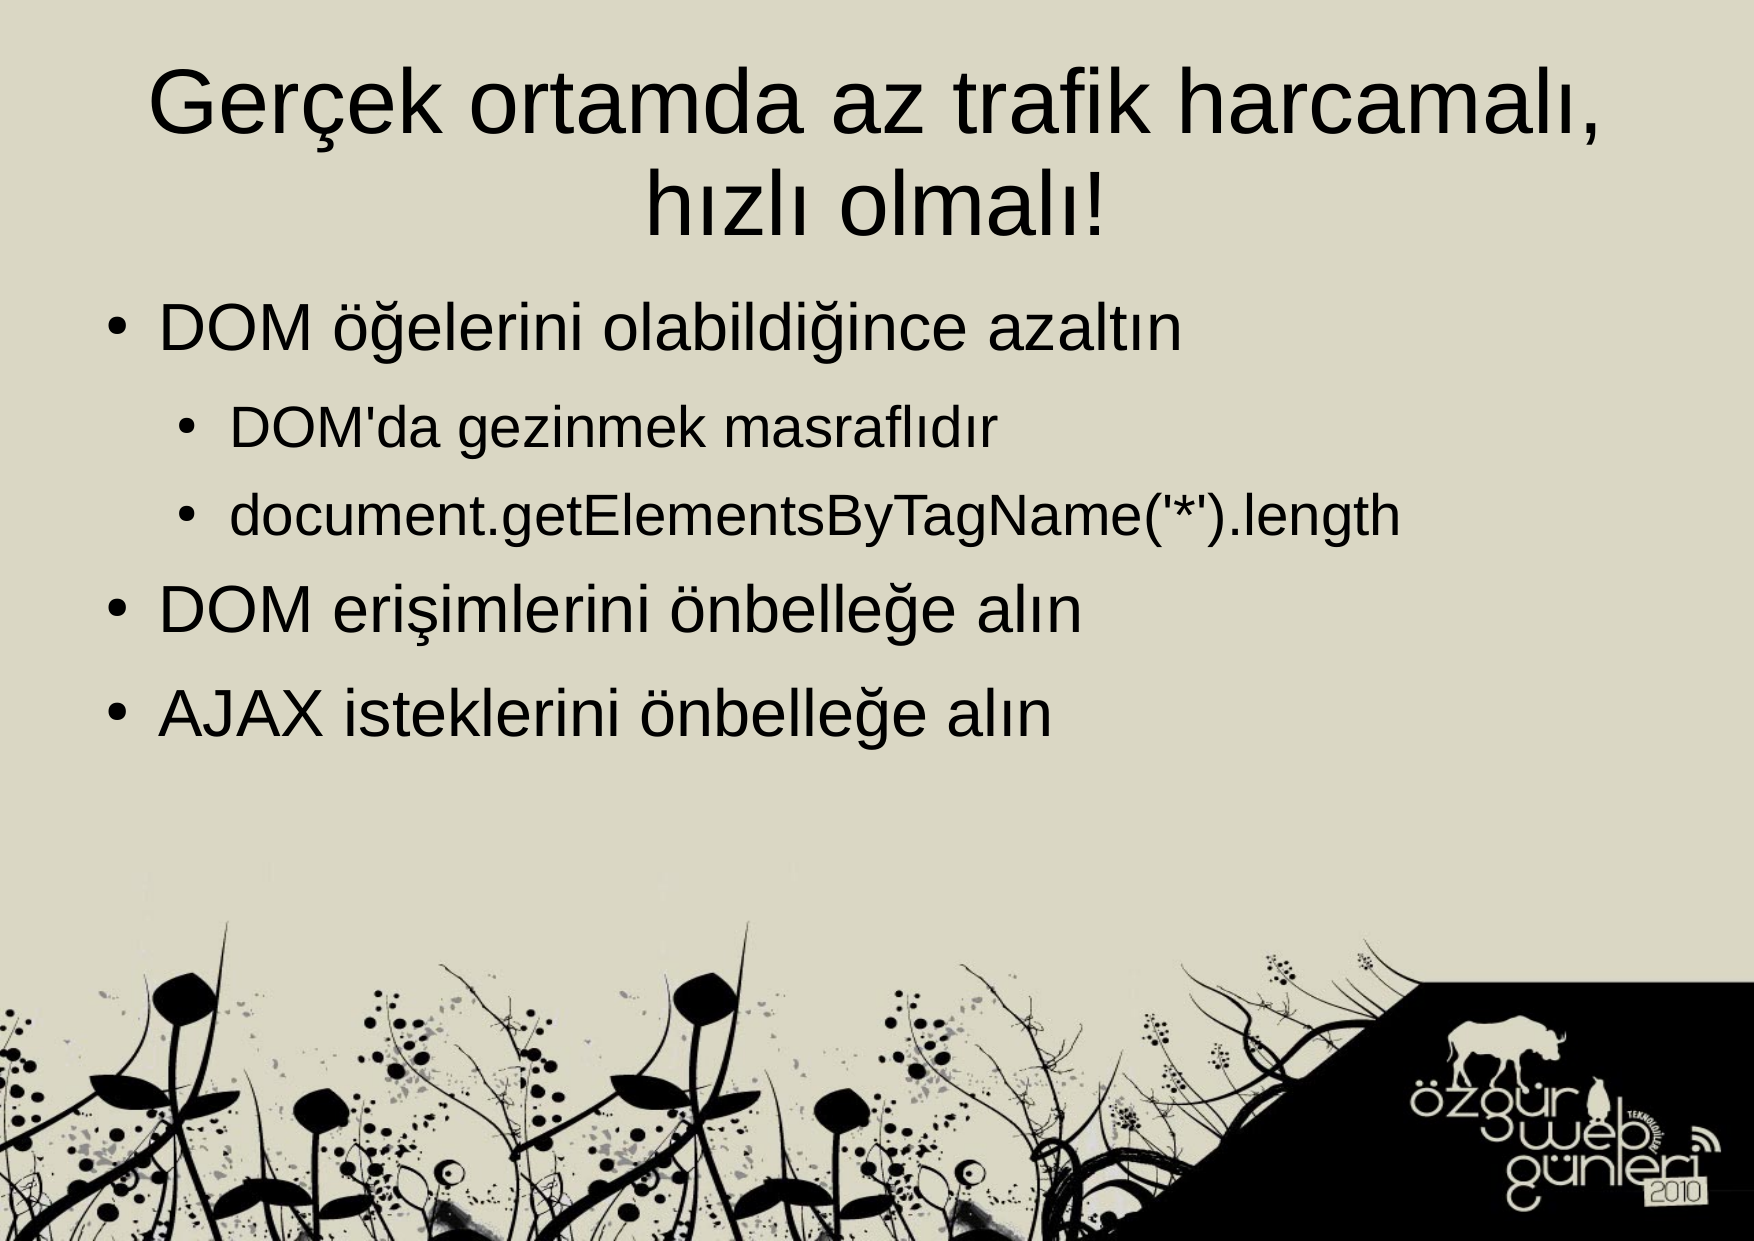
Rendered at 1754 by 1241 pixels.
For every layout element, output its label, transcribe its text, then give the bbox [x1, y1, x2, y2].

title Gerçek ortamda az trafik harcamalı, hızlı olmalı! [87, 50, 1667, 256]
picture [0, 0, 1754, 1241]
list DOM öğelerini olabildiğince azaltın DOM'da gezinmek masraflıdır document.getElementsByTagName('*').length DOM erişimlerini önbelleğe alın AJAX isteklerini önbelleğe alın [87, 290, 1667, 1109]
